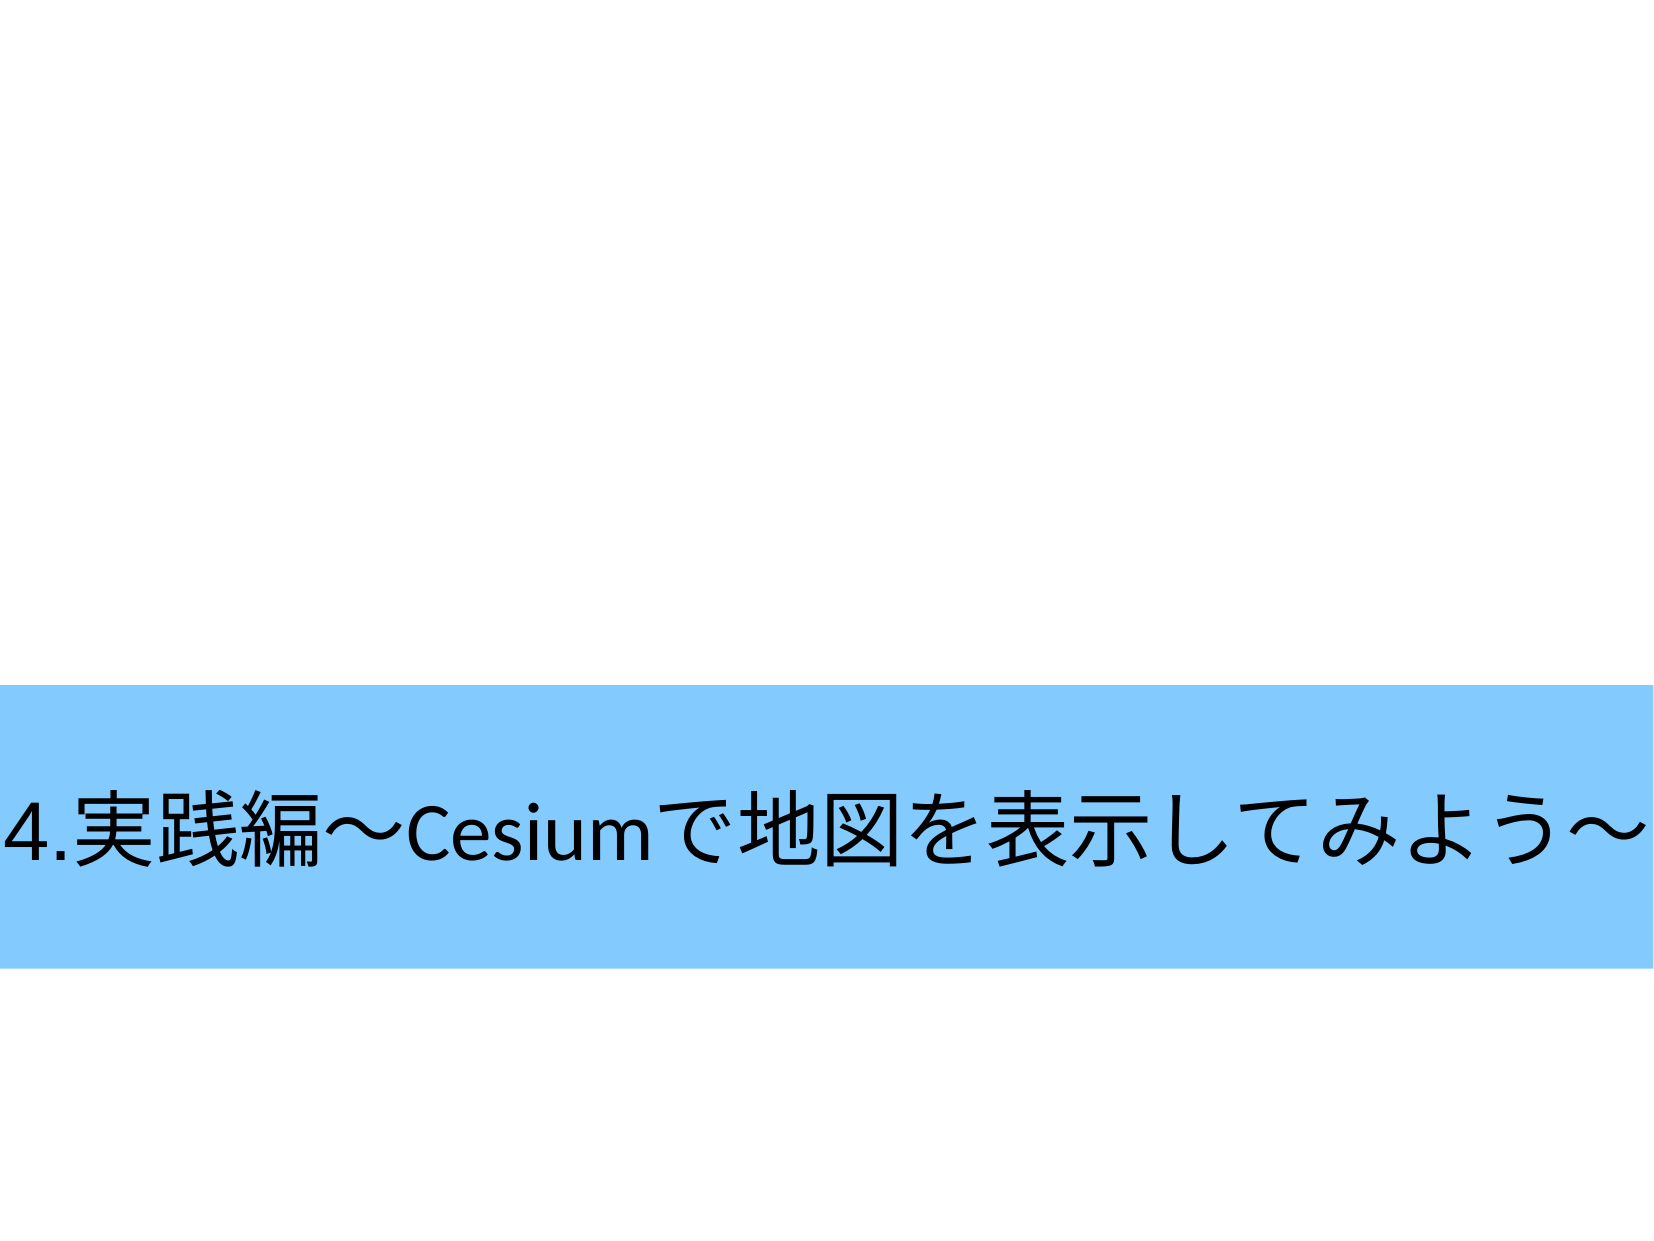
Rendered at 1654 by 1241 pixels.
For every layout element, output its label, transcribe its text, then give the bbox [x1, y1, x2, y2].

title 4.実践編〜Cesiumで地図を表示してみよう〜 [0, 563, 1654, 1085]
